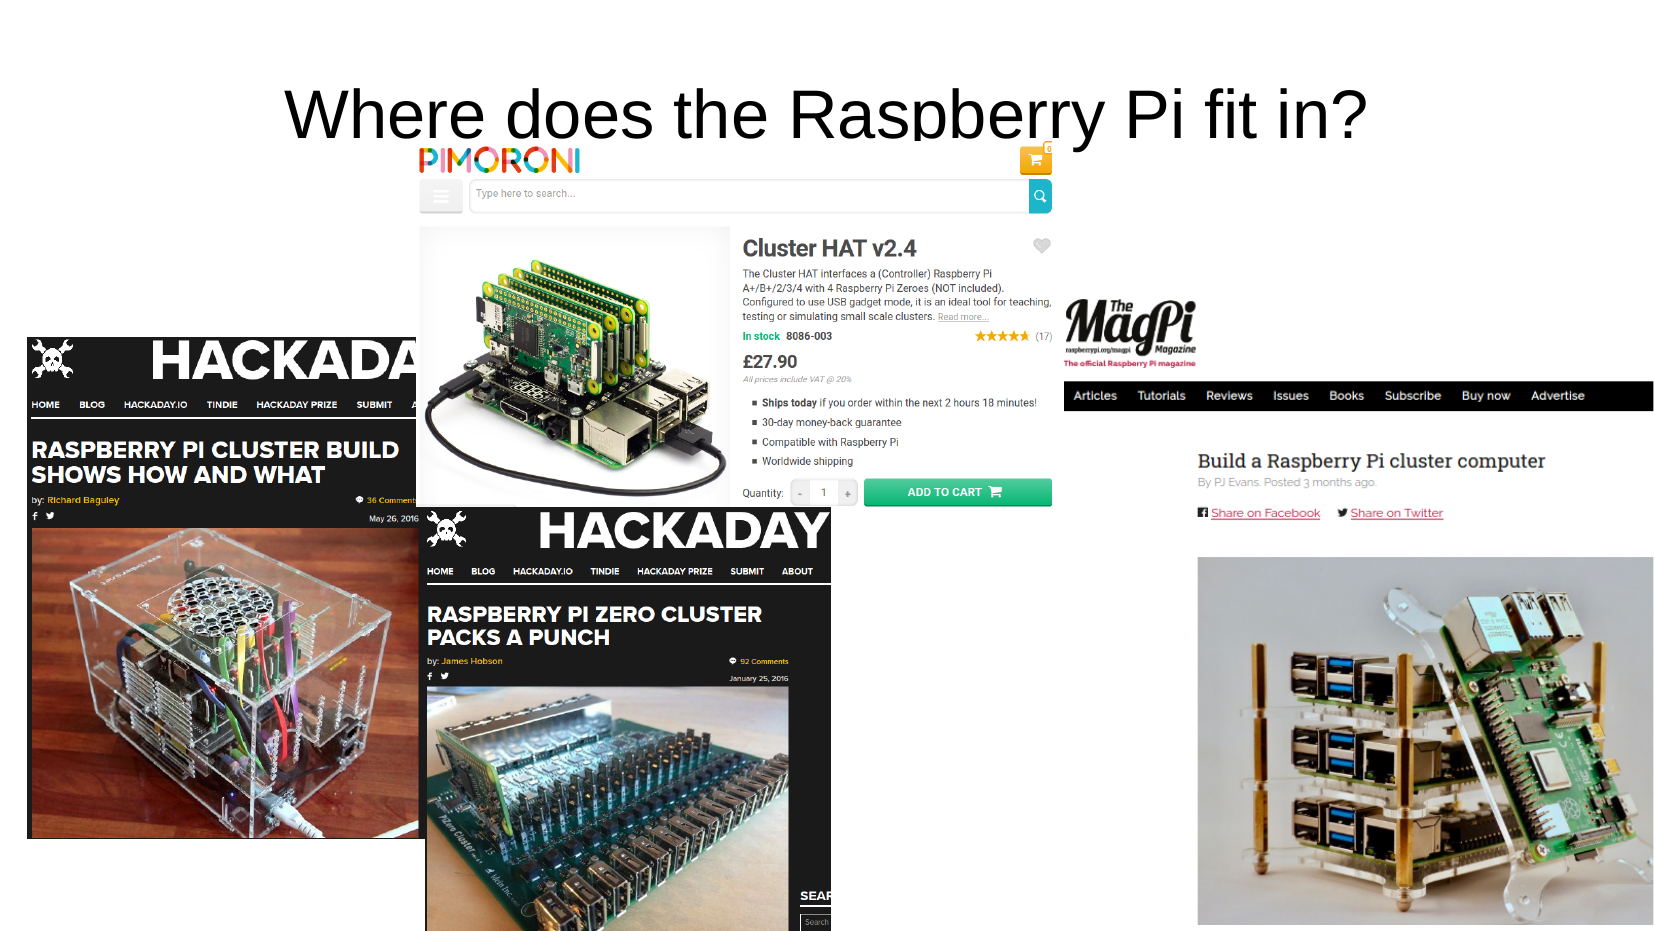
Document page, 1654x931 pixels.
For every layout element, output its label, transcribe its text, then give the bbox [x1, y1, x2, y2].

picture [1064, 295, 1654, 925]
title Where does the Raspberry Pi fit in? [82, 37, 1571, 193]
picture [27, 141, 1052, 931]
